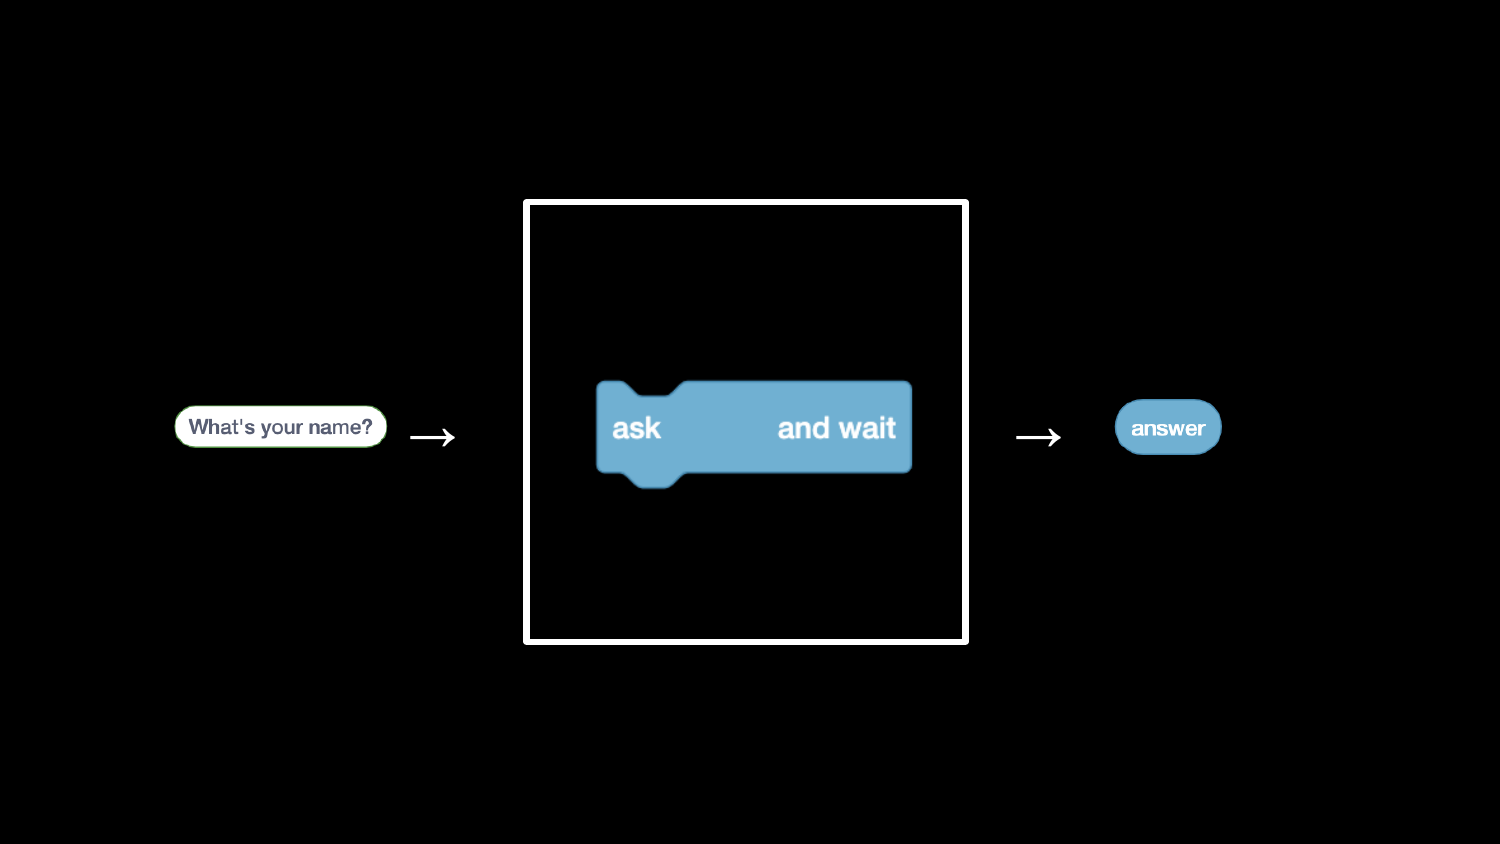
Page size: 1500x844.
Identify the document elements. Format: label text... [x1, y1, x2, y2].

picture [570, 353, 930, 506]
text_box → [965, 360, 1330, 484]
picture [169, 392, 400, 458]
picture [1106, 392, 1232, 458]
text_box → [210, 360, 527, 484]
